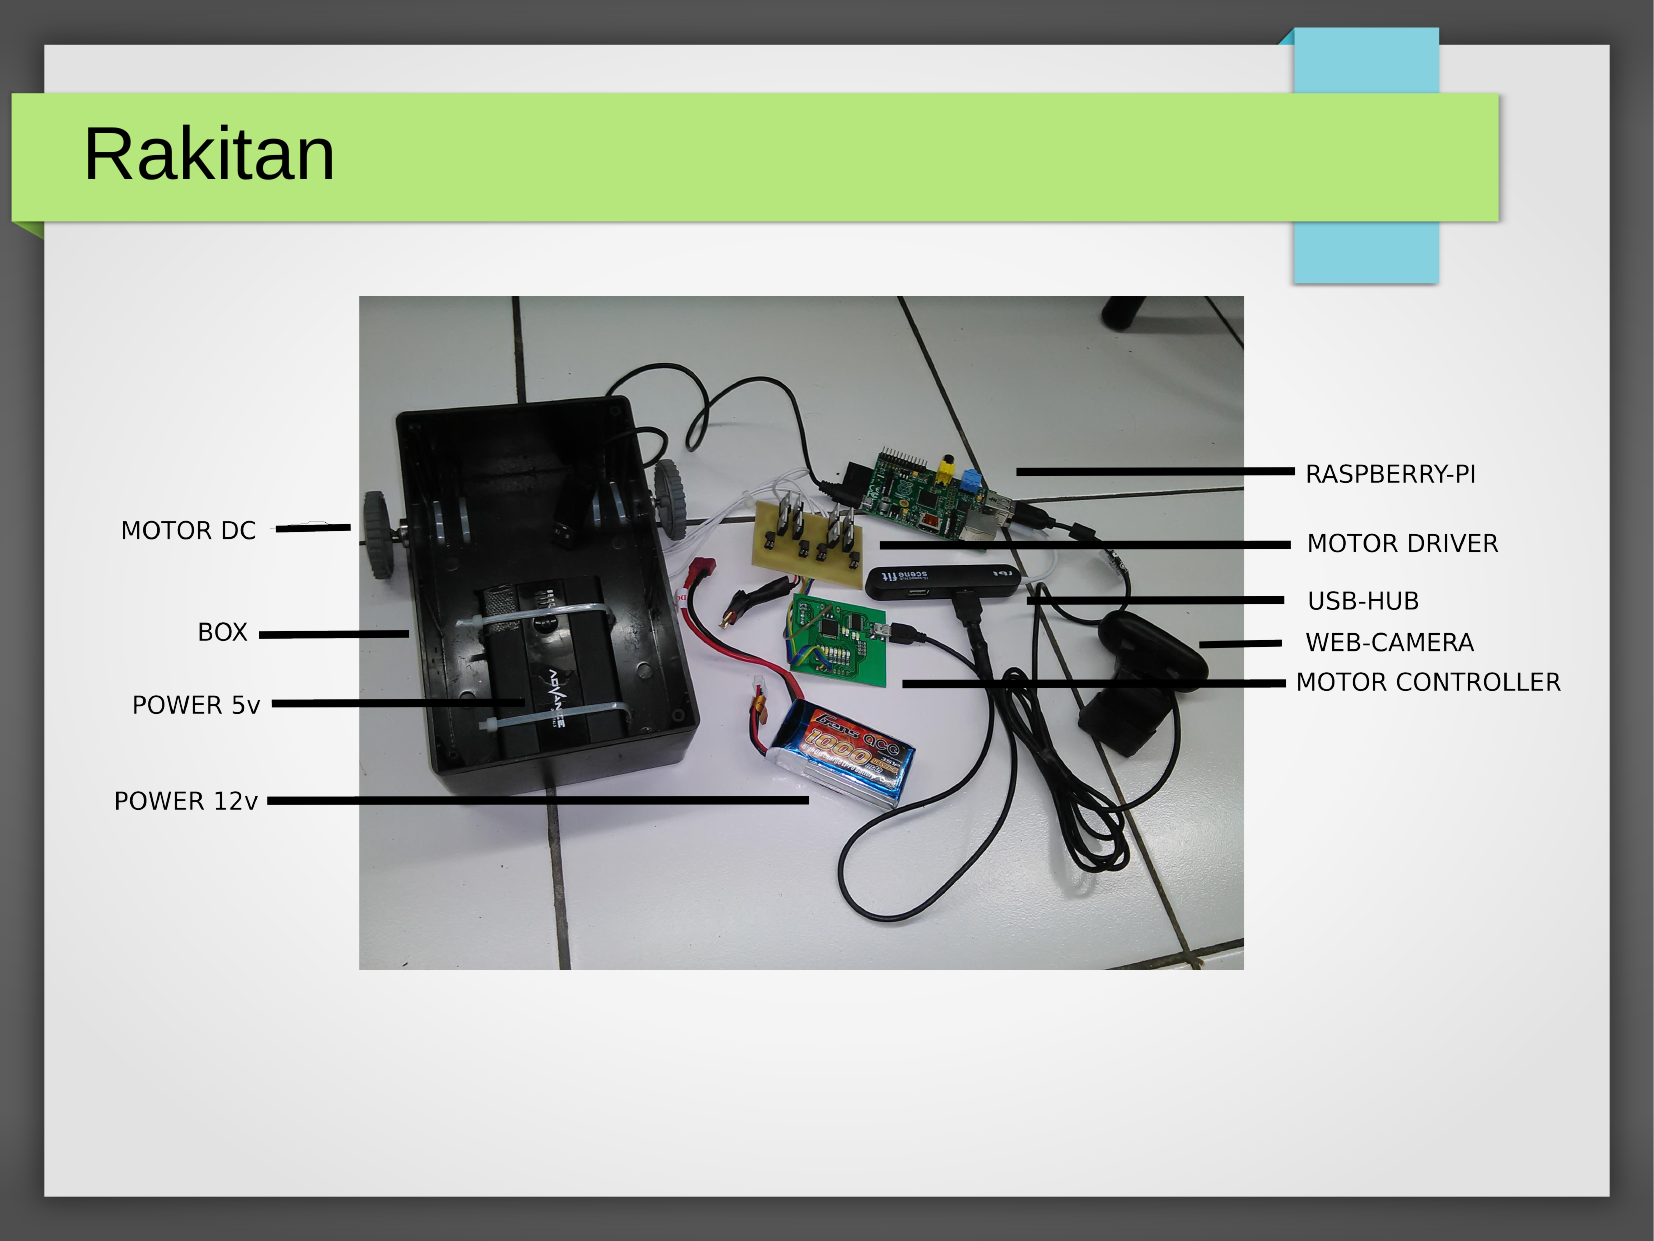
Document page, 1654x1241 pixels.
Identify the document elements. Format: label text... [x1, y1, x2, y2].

title Rakitan [82, 94, 1264, 213]
picture [0, 0, 1654, 1241]
